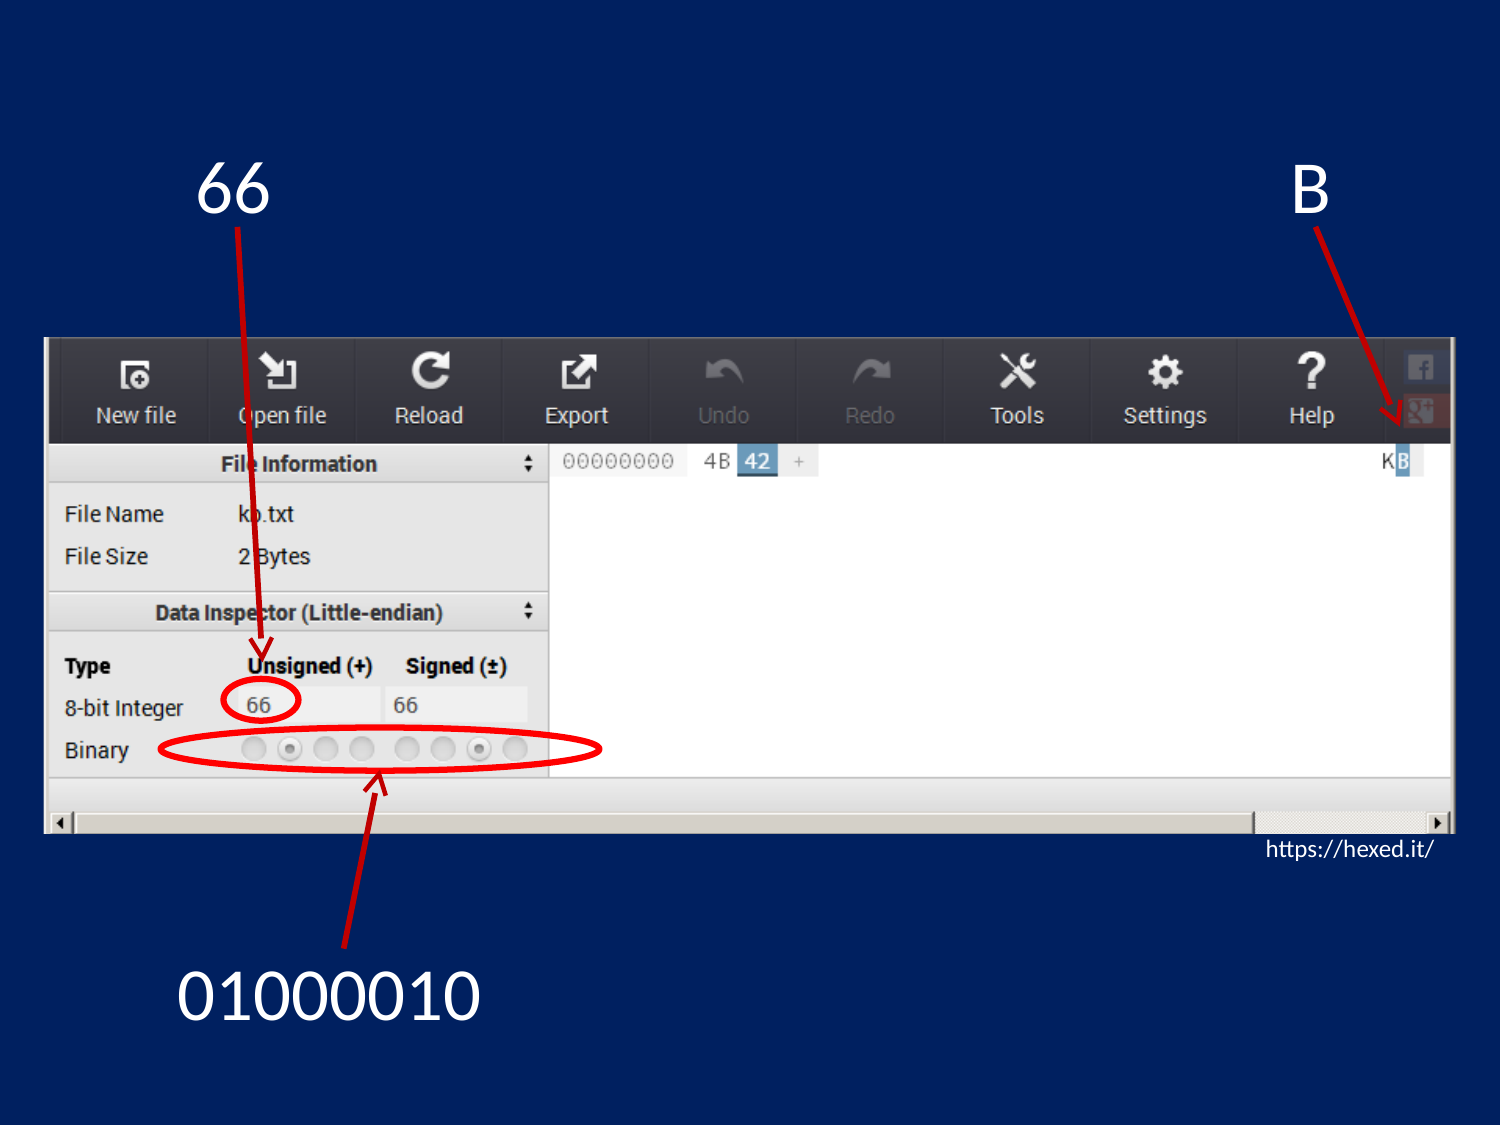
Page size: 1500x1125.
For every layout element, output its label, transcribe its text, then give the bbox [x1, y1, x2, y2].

text_box 66 [181, 131, 287, 237]
text_box https://hexed.it/ [1250, 825, 1450, 870]
text_box 01000010 [162, 937, 702, 1044]
text_box B [1275, 131, 1346, 237]
picture [43, 337, 1457, 834]
